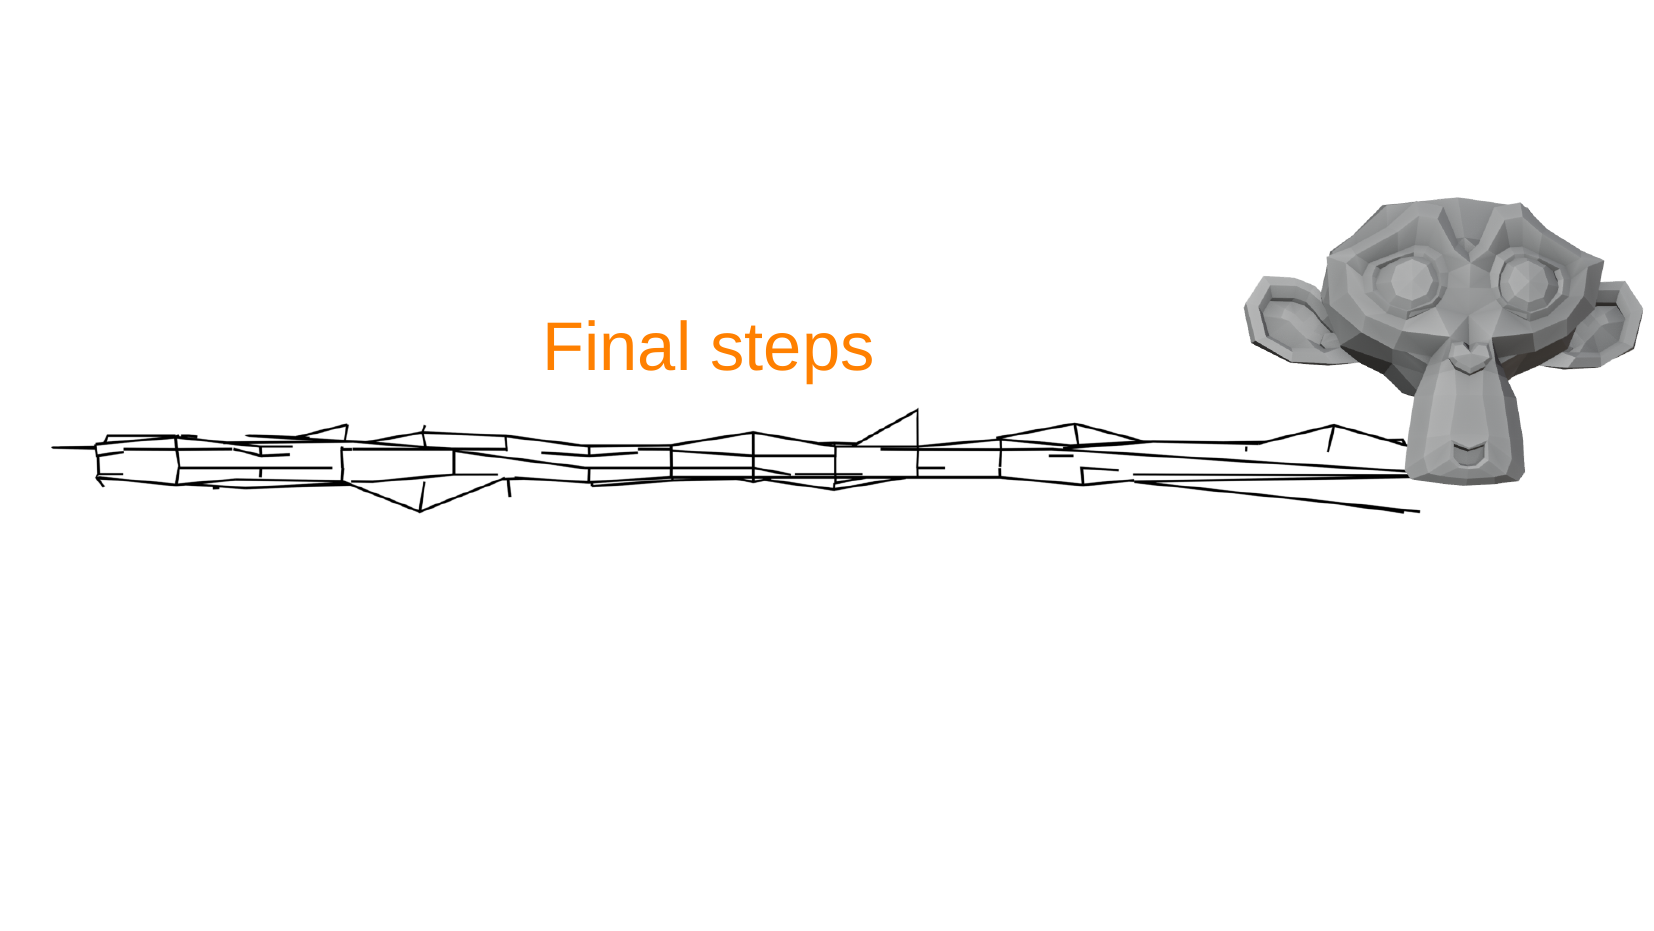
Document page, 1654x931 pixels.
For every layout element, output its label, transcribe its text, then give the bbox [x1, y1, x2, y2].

picture [35, 177, 1654, 538]
title Final steps [88, 265, 1329, 429]
